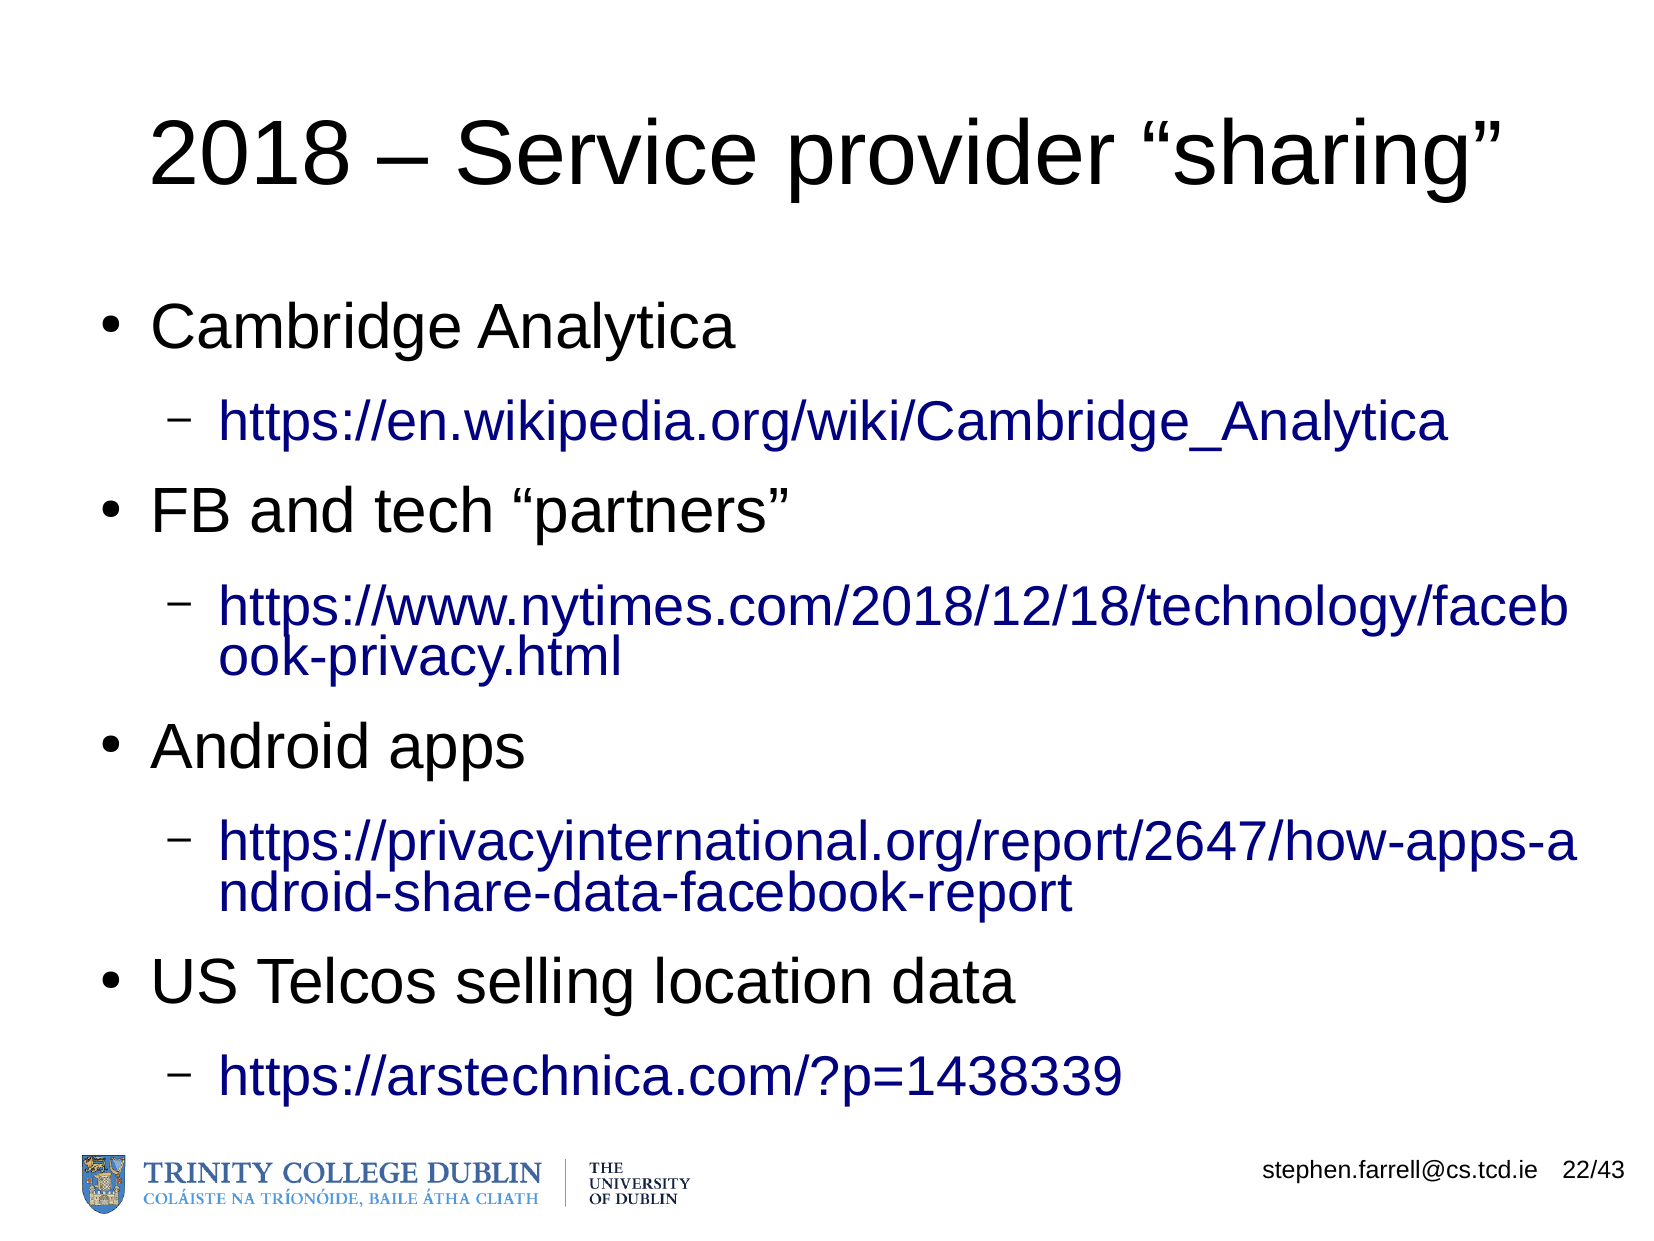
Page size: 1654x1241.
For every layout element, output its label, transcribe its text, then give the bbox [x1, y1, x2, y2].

list Cambridge Analytica https://en.wikipedia.org/wiki/Cambridge_Analytica FB and tech “partners” https://www.nytimes.com/2018/12/18/technology/facebook-privacy.html Android apps https://privacyinternational.org/report/2647/how-apps-android-share-data-facebook-report US Telcos selling location data https://arstechnica.com/?p=1438339 [82, 290, 1571, 1010]
title 2018 – Service provider “sharing” [82, 49, 1571, 257]
picture [82, 1155, 694, 1214]
